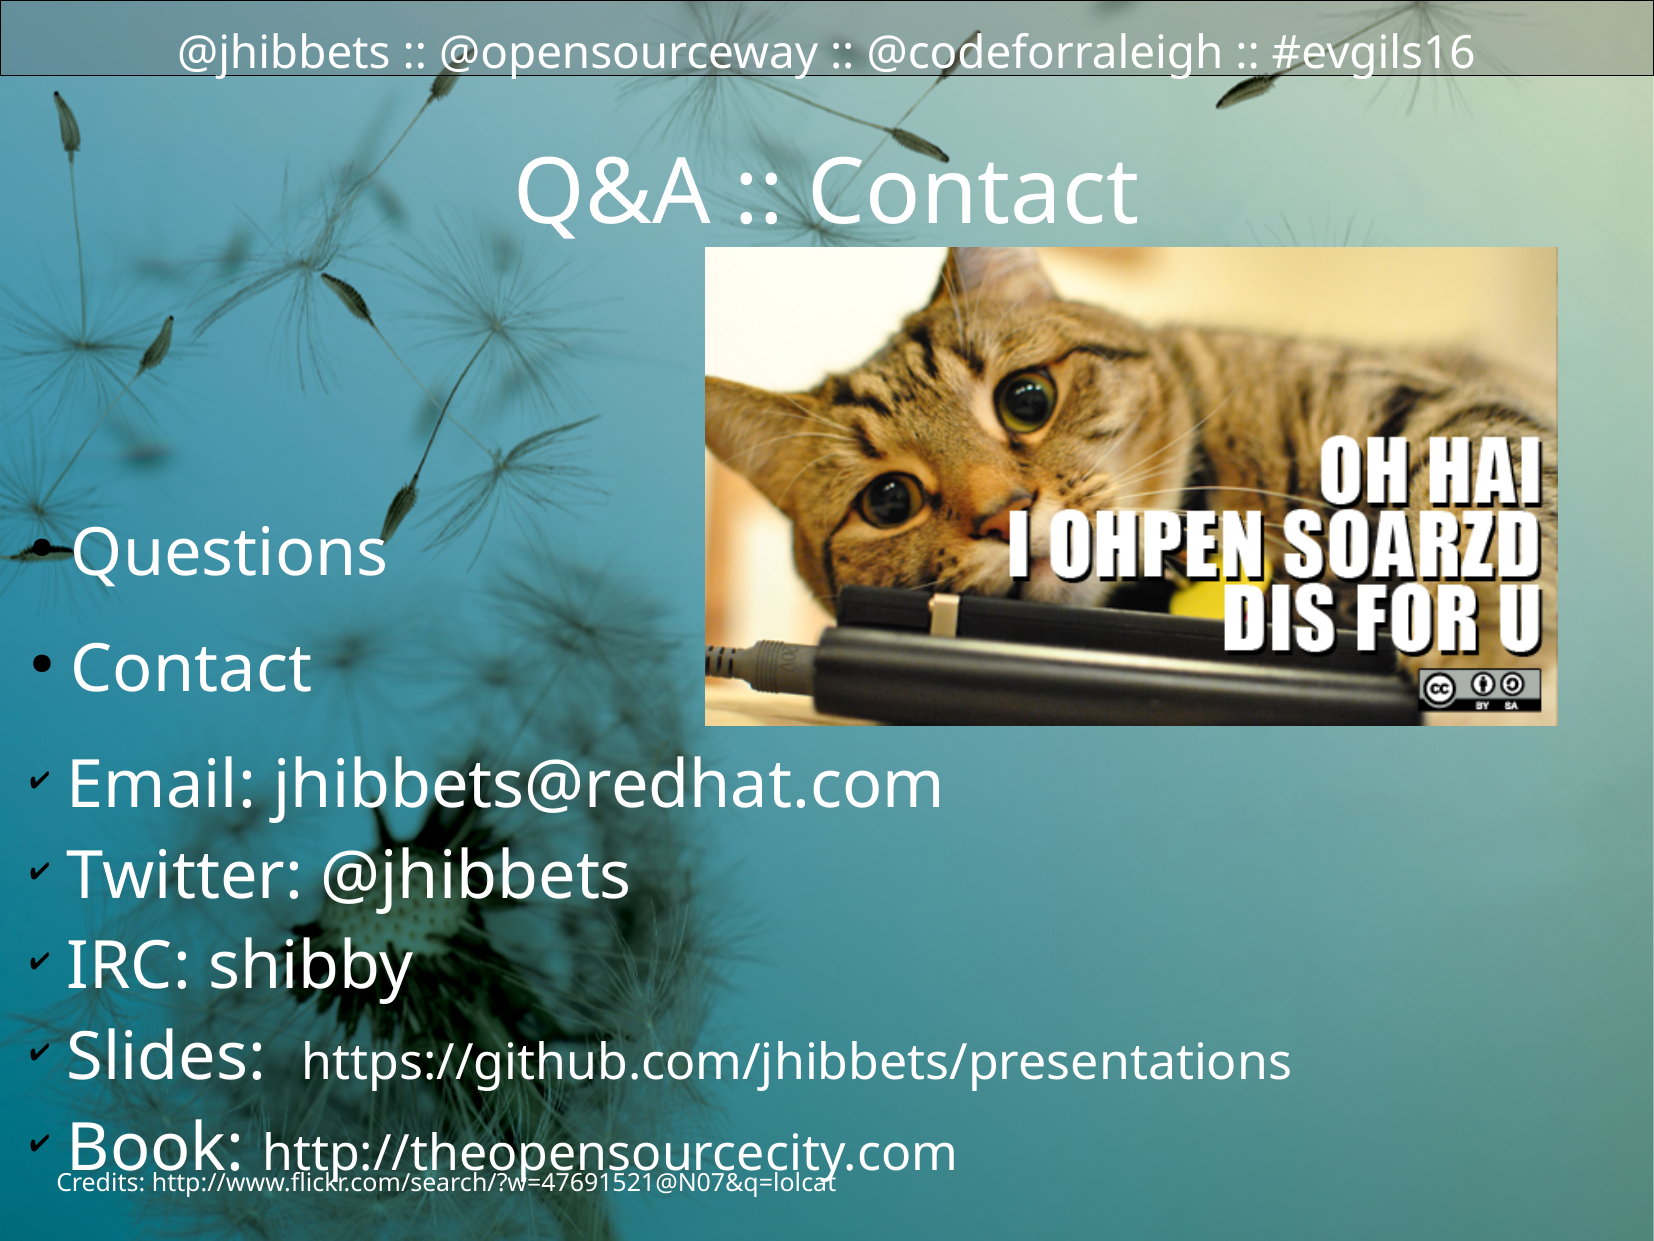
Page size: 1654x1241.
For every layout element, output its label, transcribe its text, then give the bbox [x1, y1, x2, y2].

title Q&A :: Contact [82, 84, 1571, 292]
text_box Credits: http://www.flickr.com/search/?w=47691521@N07&q=lolcat [41, 1157, 867, 1197]
subtitle Questions Contact Email: jhibbets@redhat.com Twitter: @jhibbets IRC: shibby Slides: https://github.com/jhibbets/presentations Book: http://theopensourcecity.com [30, 562, 1636, 1132]
picture [0, 76, 1654, 1241]
